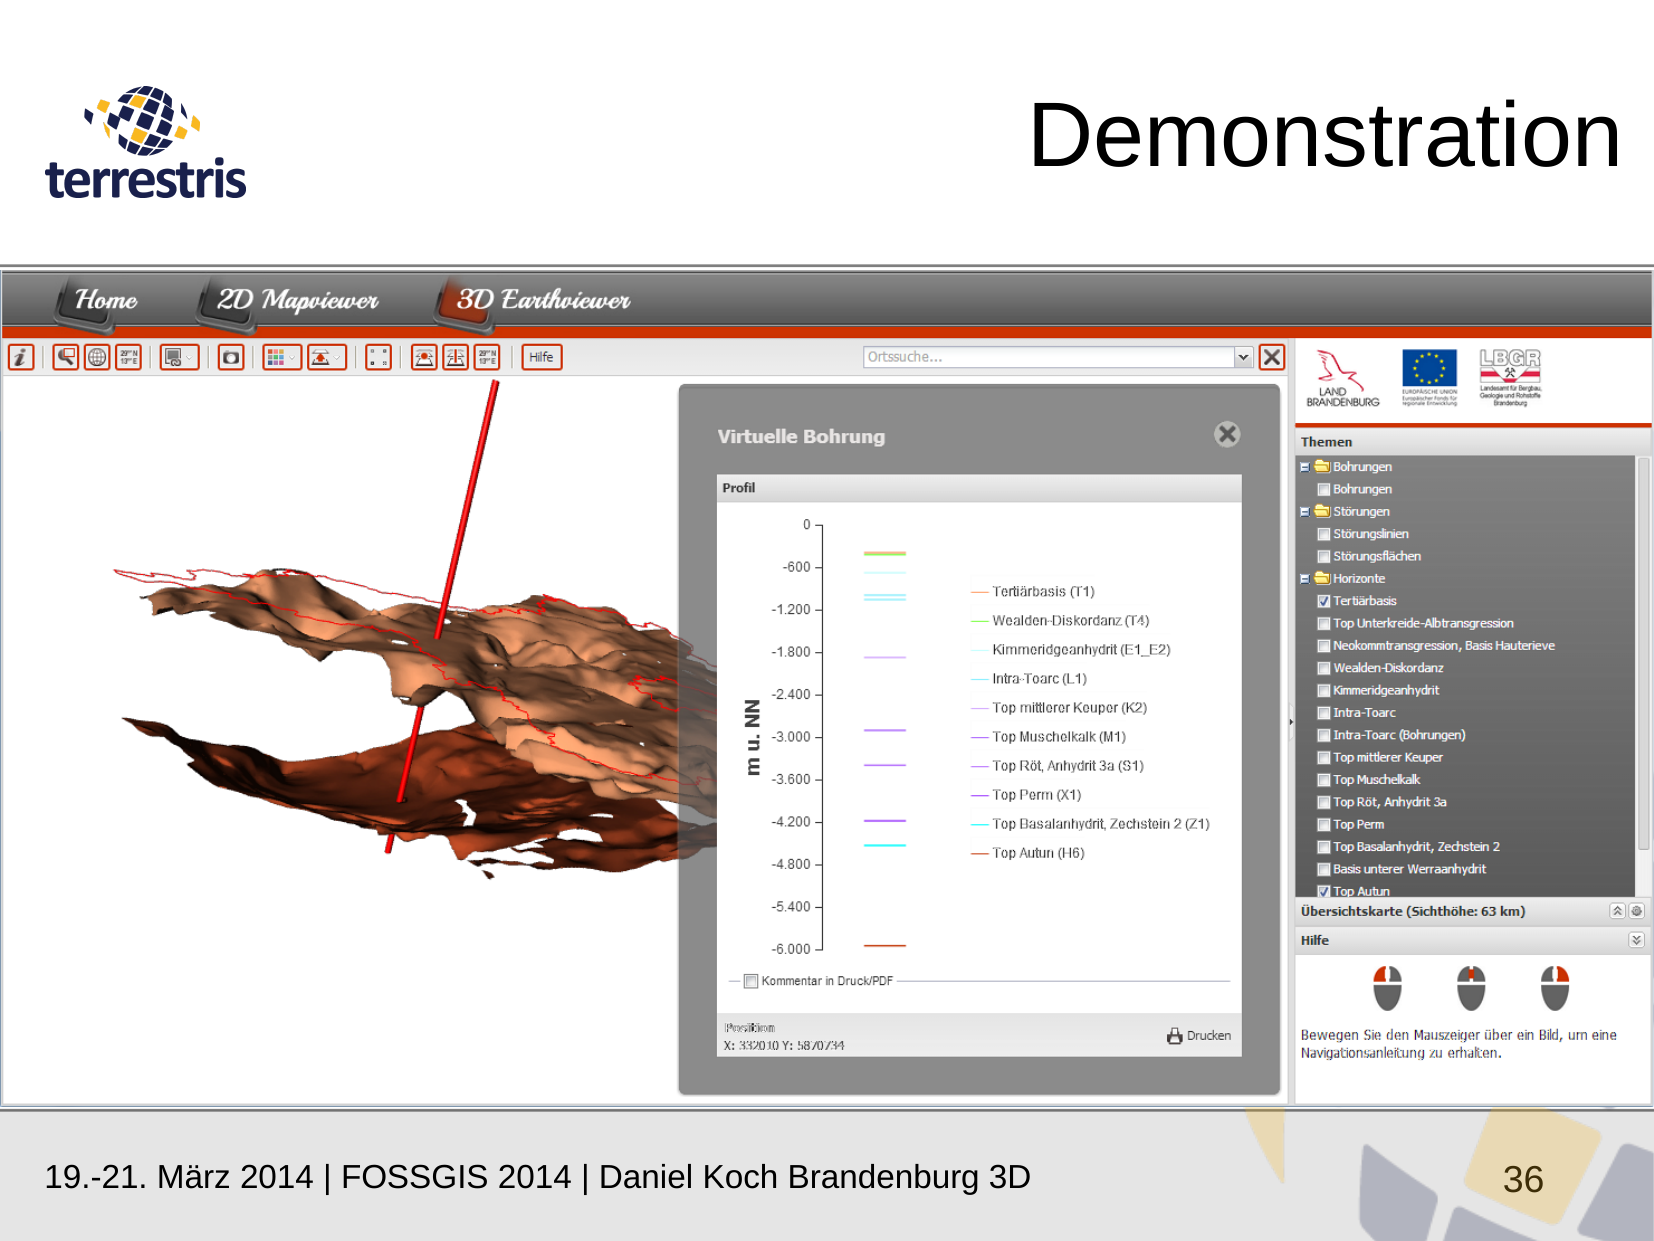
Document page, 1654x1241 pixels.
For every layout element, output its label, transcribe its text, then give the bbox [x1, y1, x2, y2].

picture [45, 86, 246, 198]
picture [0, 270, 1654, 1241]
title Demonstration [295, 31, 1624, 239]
